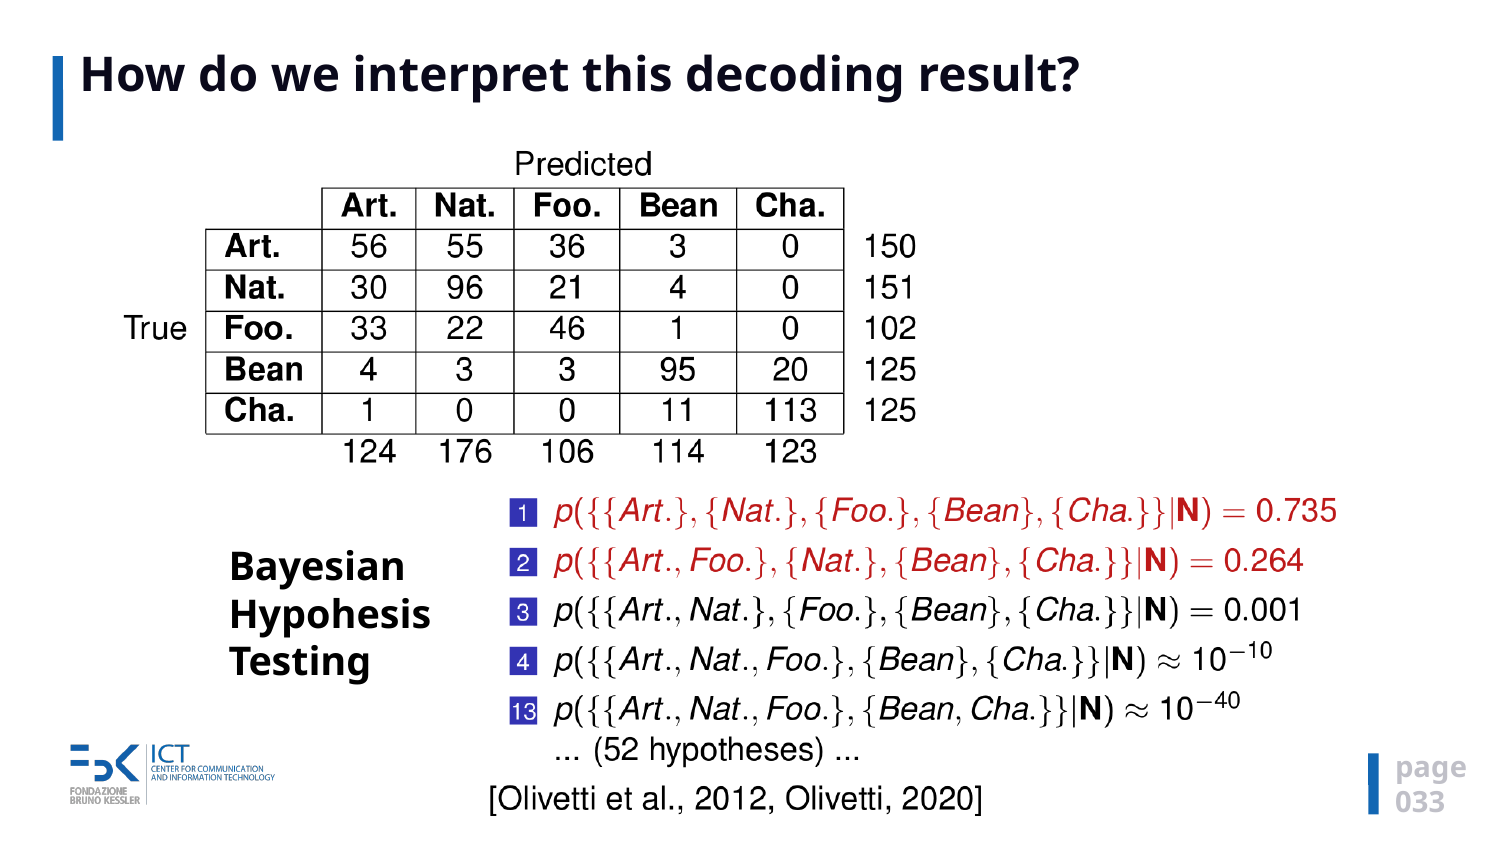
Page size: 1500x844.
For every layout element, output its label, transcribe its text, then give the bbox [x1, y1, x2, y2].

slide_number page 0<number> [1387, 744, 1500, 823]
picture [120, 144, 919, 467]
text_box Bayesian Hypohesis Testing [213, 526, 451, 707]
title How do we interpret this decoding result? [71, 46, 1375, 157]
picture [57, 728, 290, 815]
picture [487, 491, 1339, 819]
